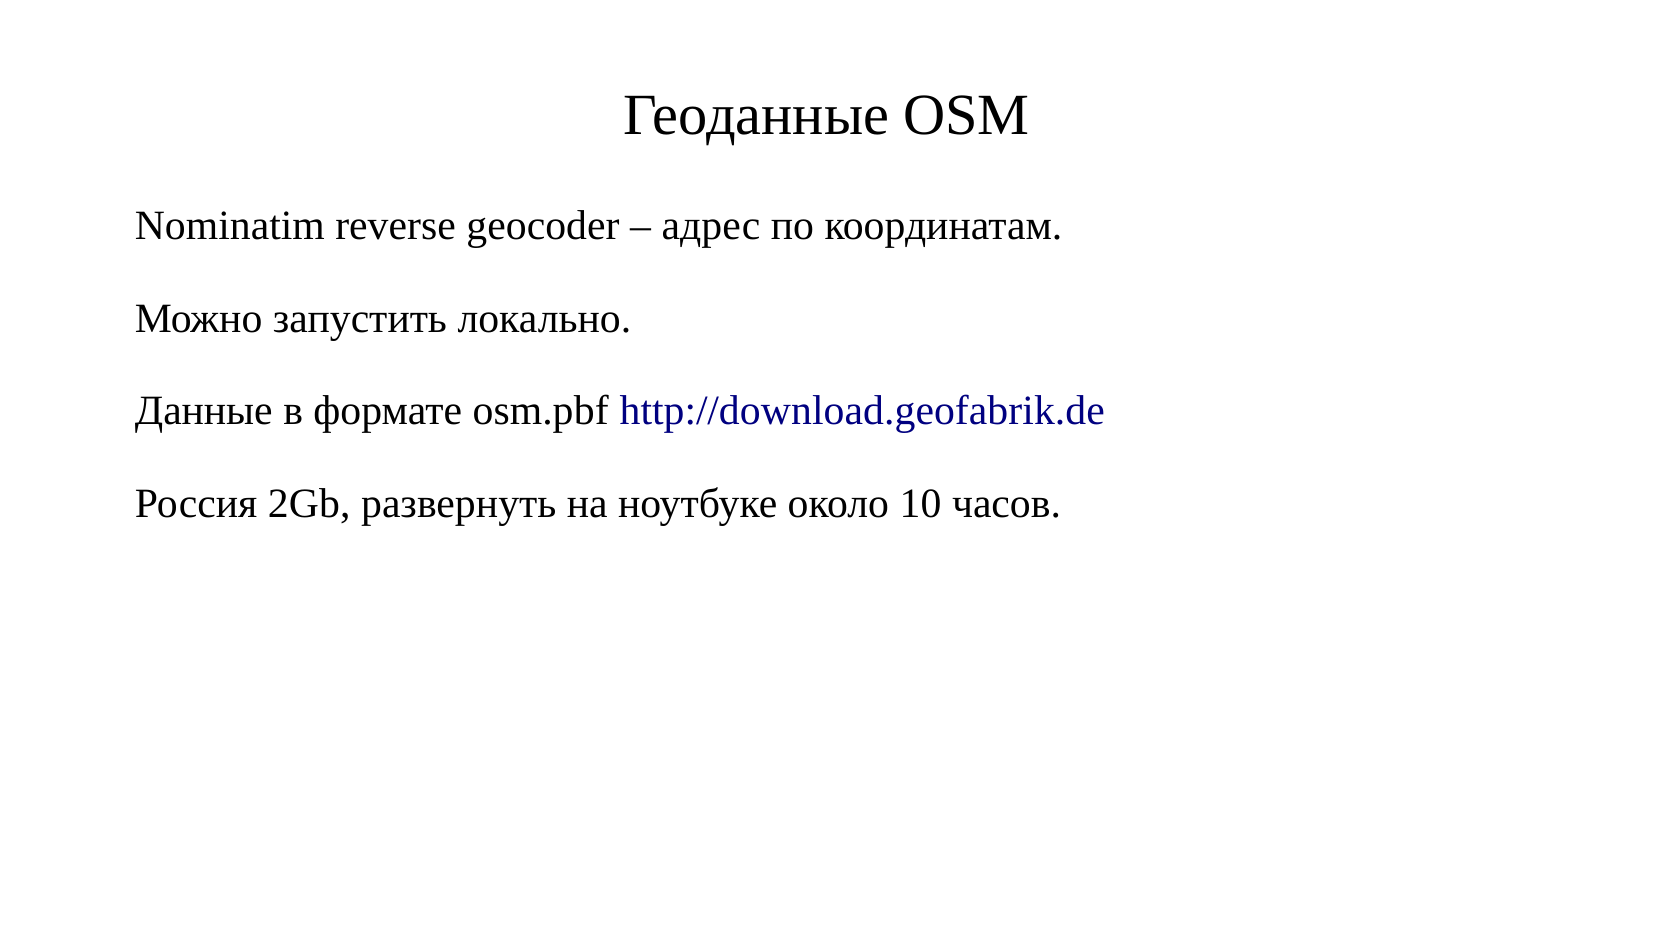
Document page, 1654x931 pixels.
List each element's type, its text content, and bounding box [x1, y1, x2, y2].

text_box Геоданные OSM [608, 75, 1045, 155]
text_box Nominatim reverse geocoder – адрес по координатам. Можно запустить локально. Данные в формате osm.pbf http://download.geofabrik.de Россия 2Gb, развернуть на ноутбуке около 10 часов. [120, 195, 1120, 536]
